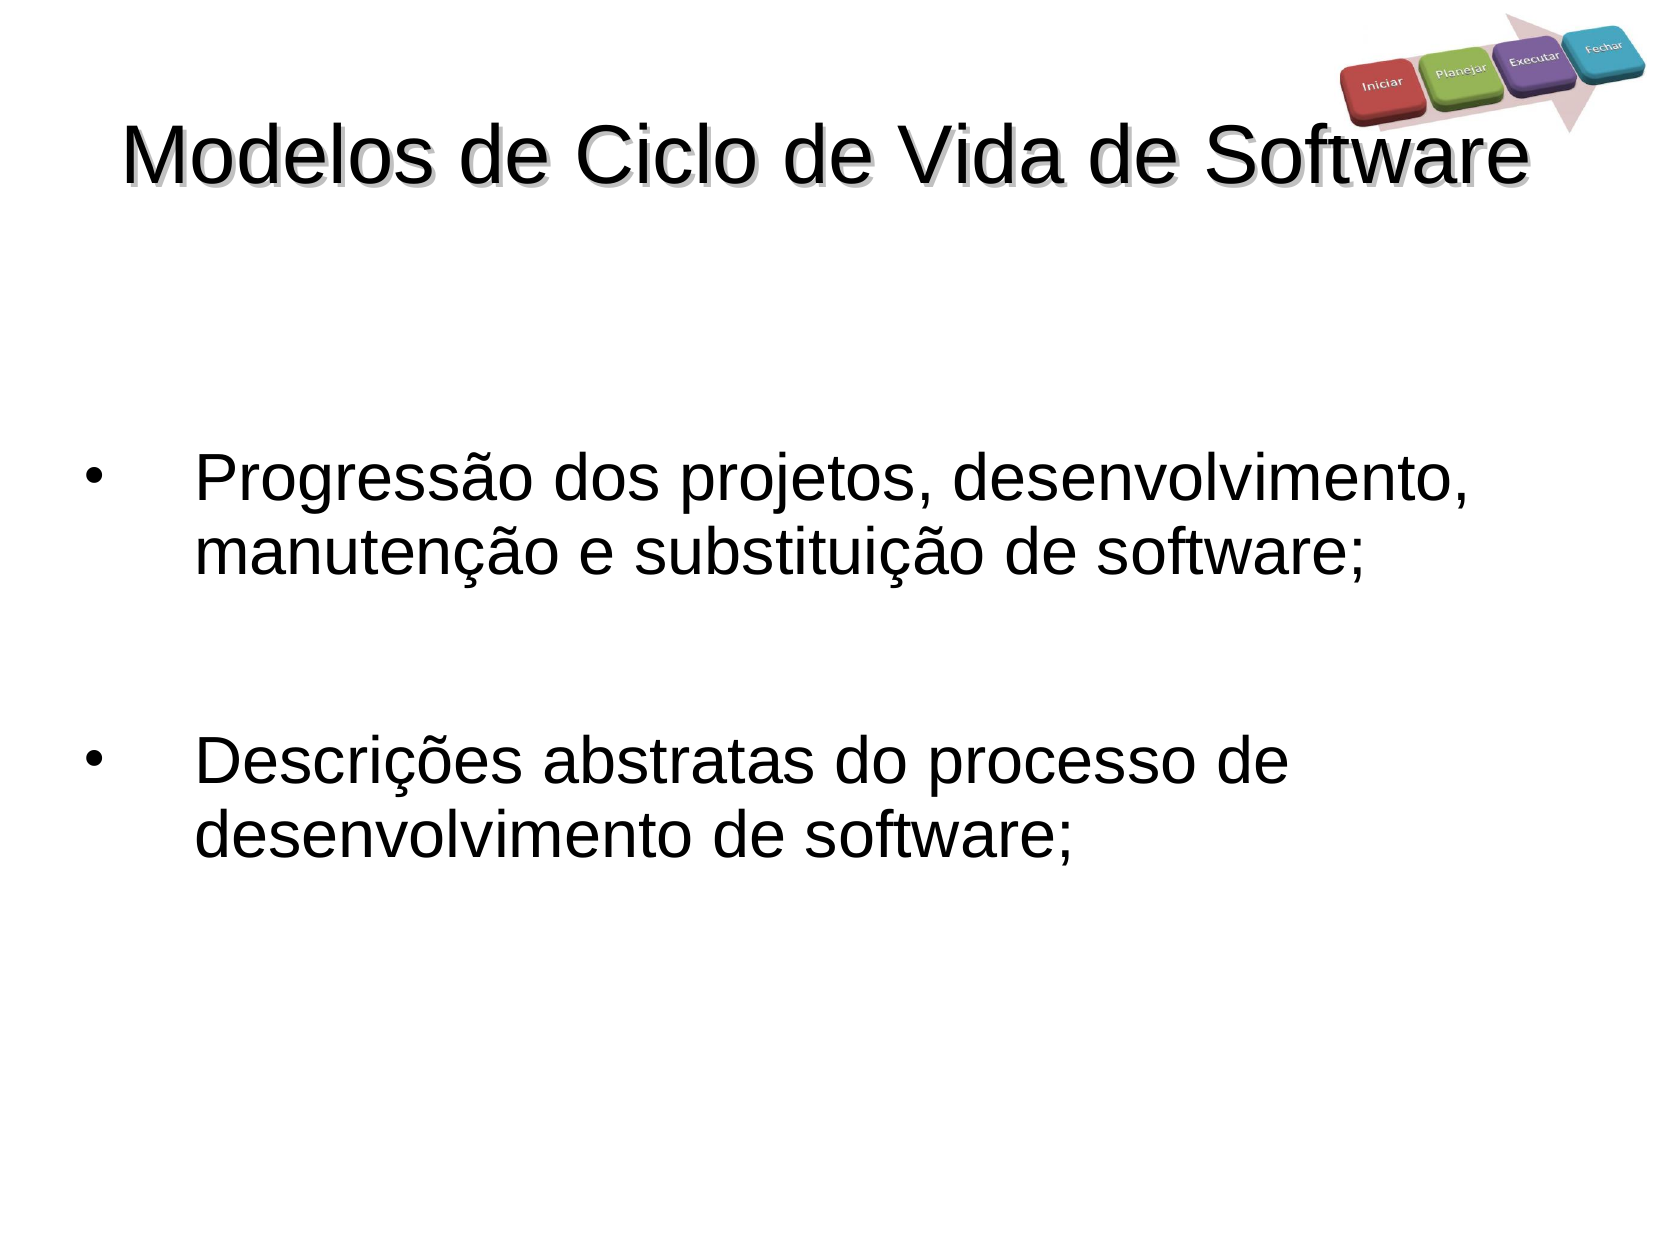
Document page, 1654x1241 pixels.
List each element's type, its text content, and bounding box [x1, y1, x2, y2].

text_box Progressão dos projetos, desenvolvimento, manutenção e substituição de software; Descrições abstratas do processo de desenvolvimento de software; [82, 253, 1560, 1164]
chart [1334, 13, 1647, 136]
title Modelos de Ciclo de Vida de Software [82, 56, 1571, 249]
